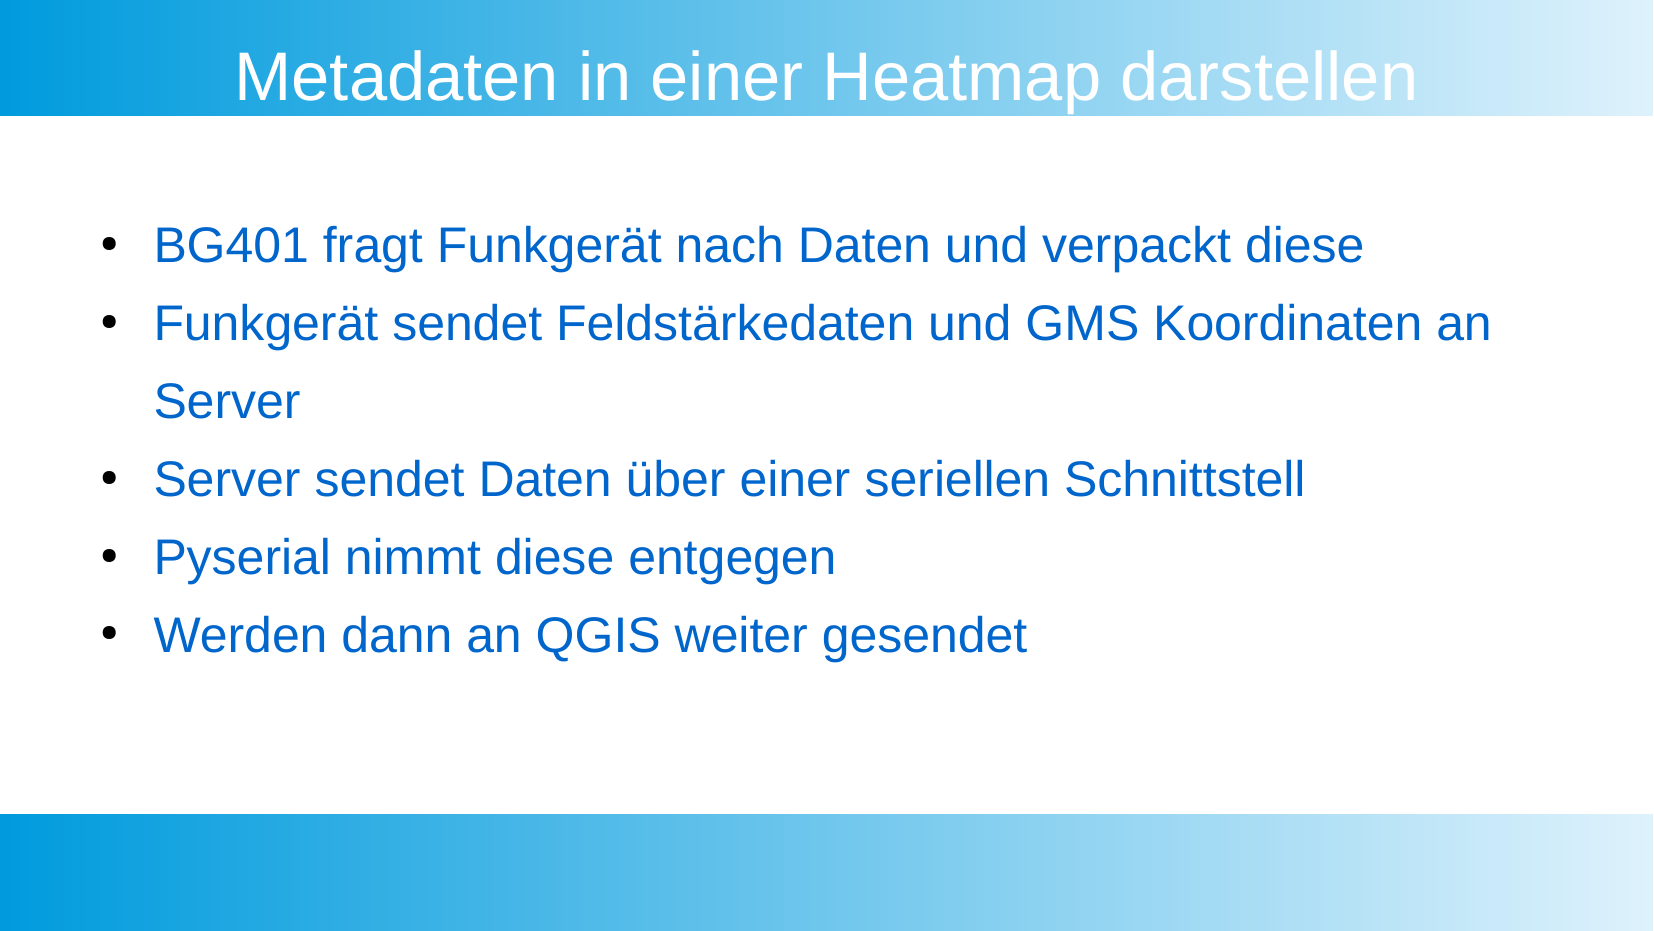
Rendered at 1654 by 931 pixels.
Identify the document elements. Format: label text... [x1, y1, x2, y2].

title Metadaten in einer Heatmap darstellen [82, 37, 1571, 116]
list BG401 fragt Funkgerät nach Daten und verpackt diese Funkgerät sendet Feldstärkedaten und GMS Koordinaten an Server Server sendet Daten über einer seriellen Schnittstell Pyserial nimmt diese entgegen Werden dann an QGIS weiter gesendet [82, 217, 1571, 758]
